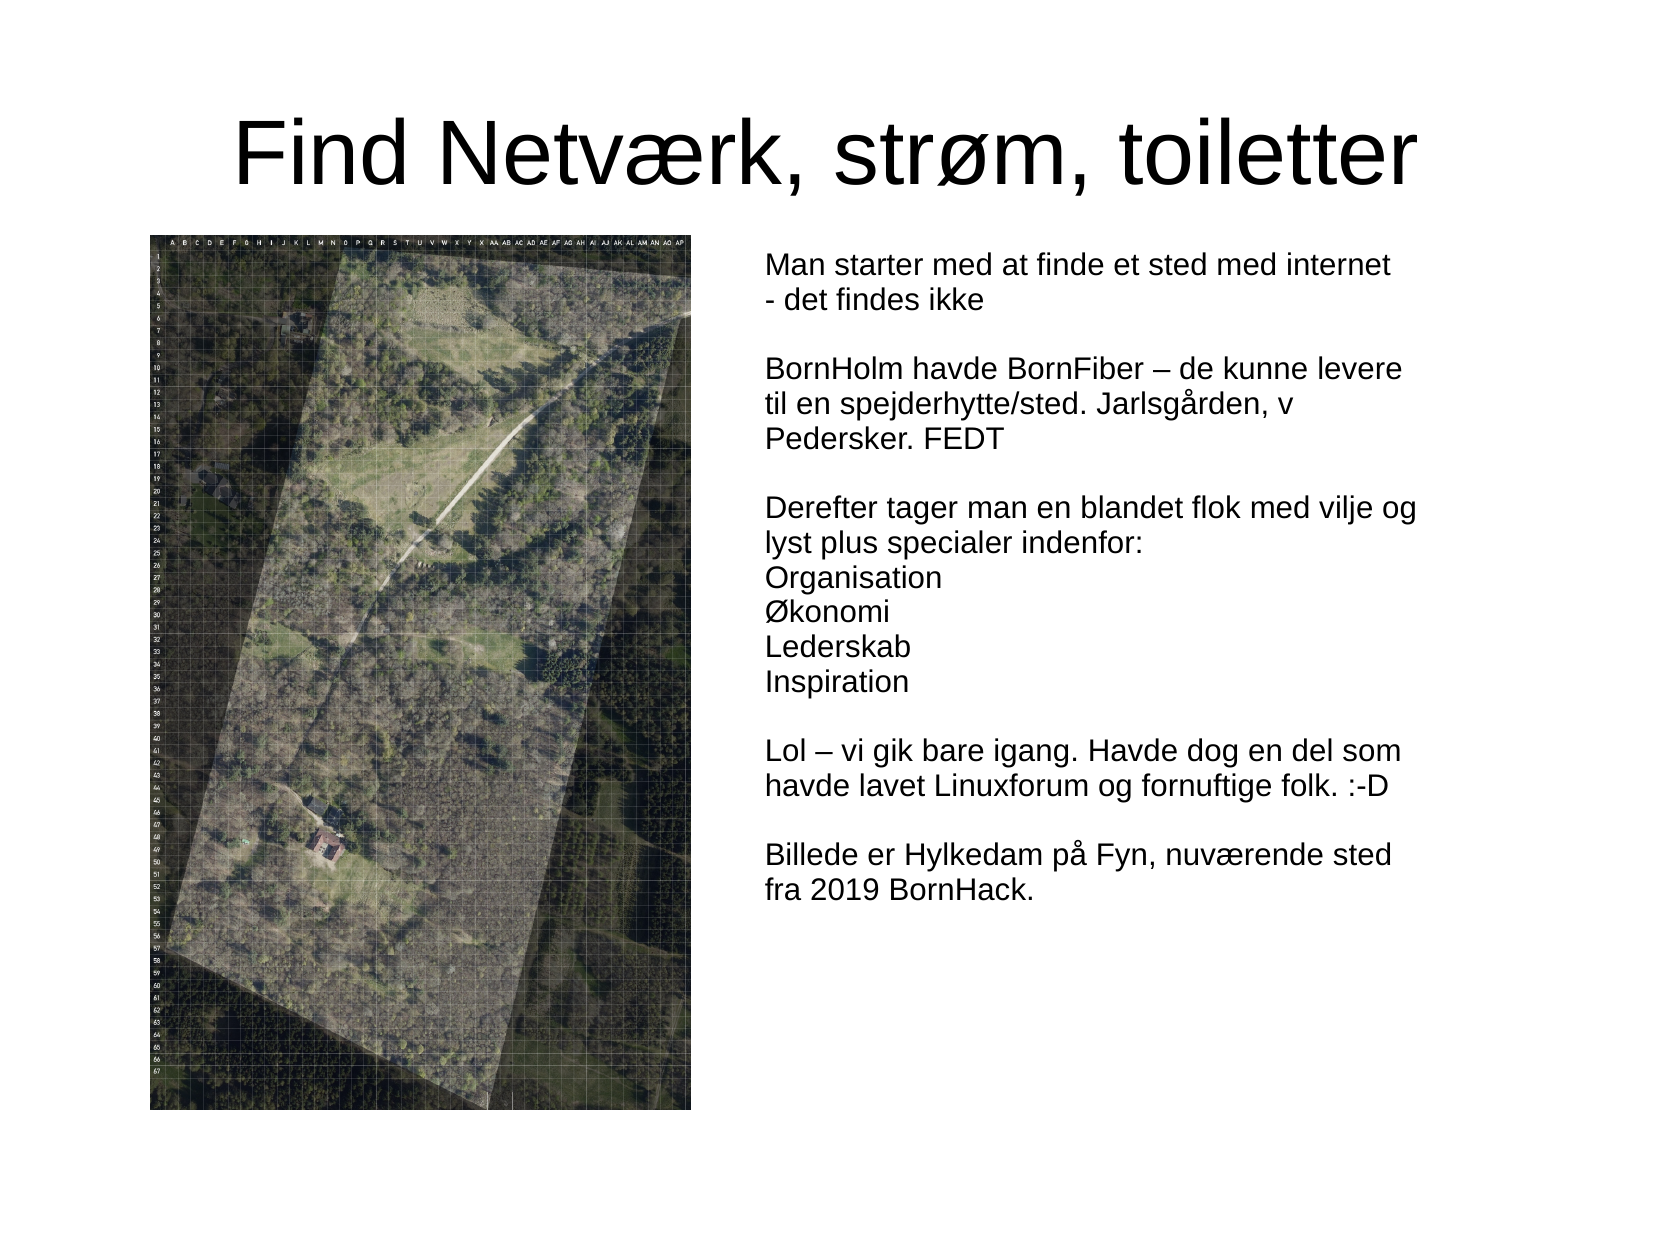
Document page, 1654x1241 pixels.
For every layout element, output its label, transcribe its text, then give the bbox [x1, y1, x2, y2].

title Find Netværk, strøm, toiletter [82, 49, 1571, 257]
picture [150, 235, 691, 1111]
text_box Man starter med at finde et sted med internet - det findes ikke BornHolm havde BornFiber – de kunne levere til en spejderhytte/sted. Jarlsgården, v Pedersker. FEDT Derefter tager man en blandet flok med vilje og lyst plus specialer indenfor: Organisation Økonomi Lederskab Inspiration Lol – vi gik bare igang. Havde dog en del som havde lavet Linuxforum og fornuftige folk. :-D Billede er Hylkedam på Fyn, nuværende sted fra 2019 BornHack. [750, 240, 1441, 1089]
